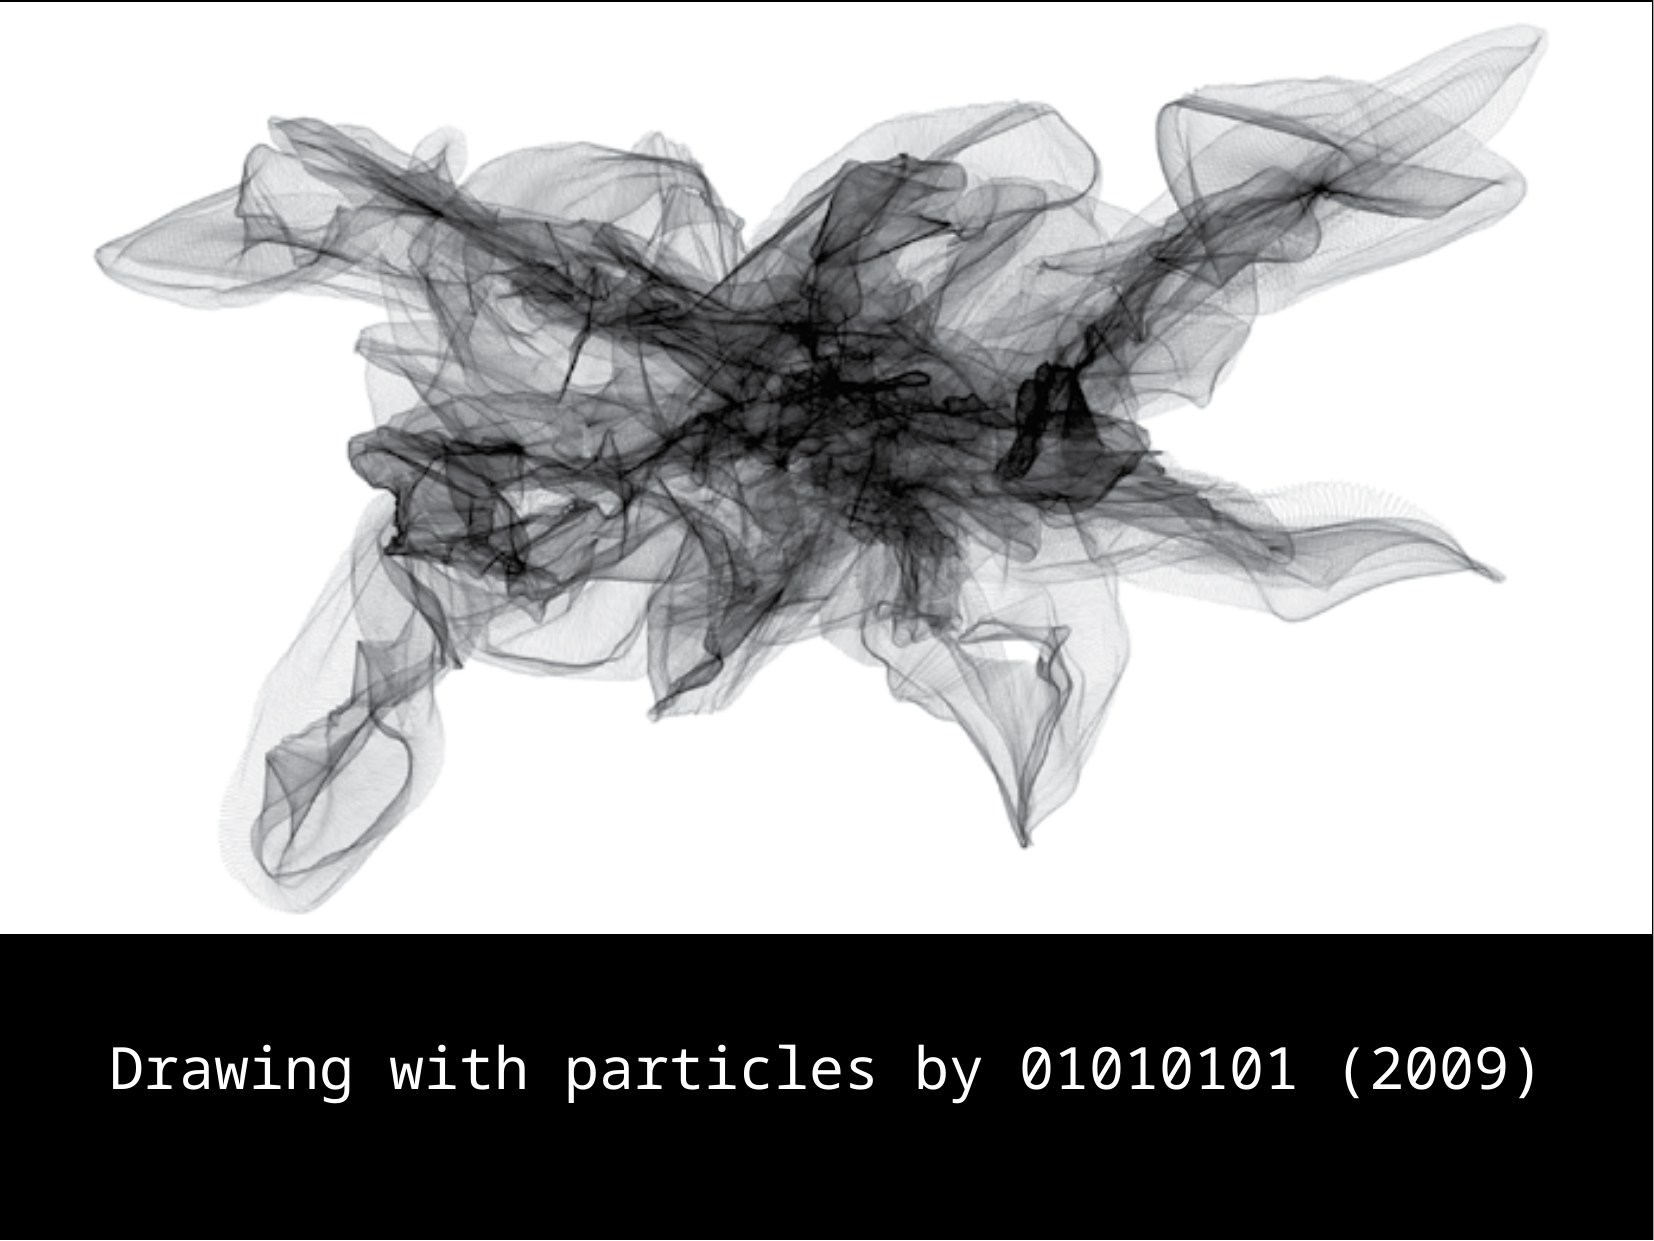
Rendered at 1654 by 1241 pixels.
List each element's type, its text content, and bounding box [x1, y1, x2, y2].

title Drawing with particles by 01010101 (2009) [0, 968, 1654, 1166]
picture [0, 2, 1652, 934]
